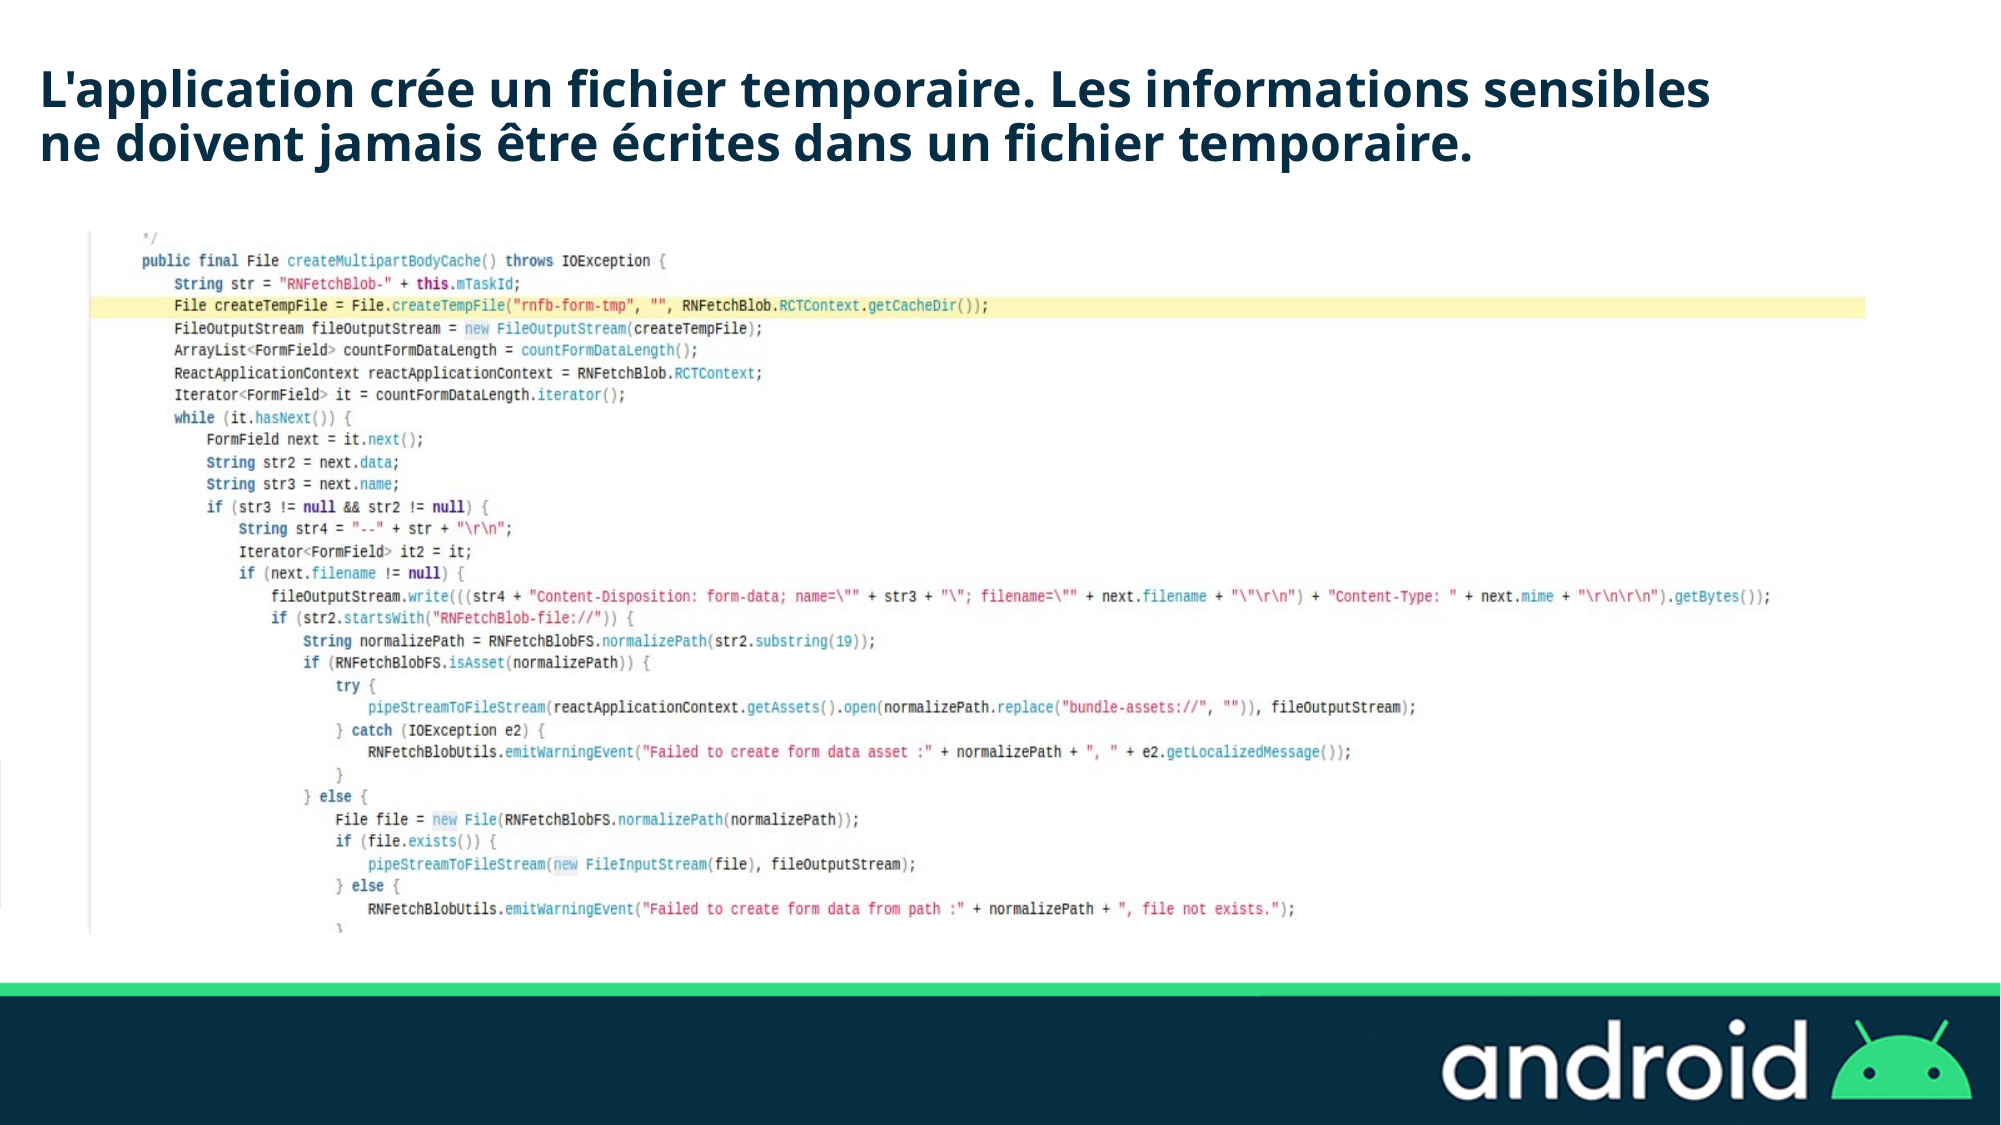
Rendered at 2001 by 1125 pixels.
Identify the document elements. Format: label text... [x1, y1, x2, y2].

picture [87, 231, 1866, 933]
title L'application crée un fichier temporaire. Les informations sensibles ne doivent jamais être écrites dans un fichier temporaire. [13, 25, 1739, 212]
